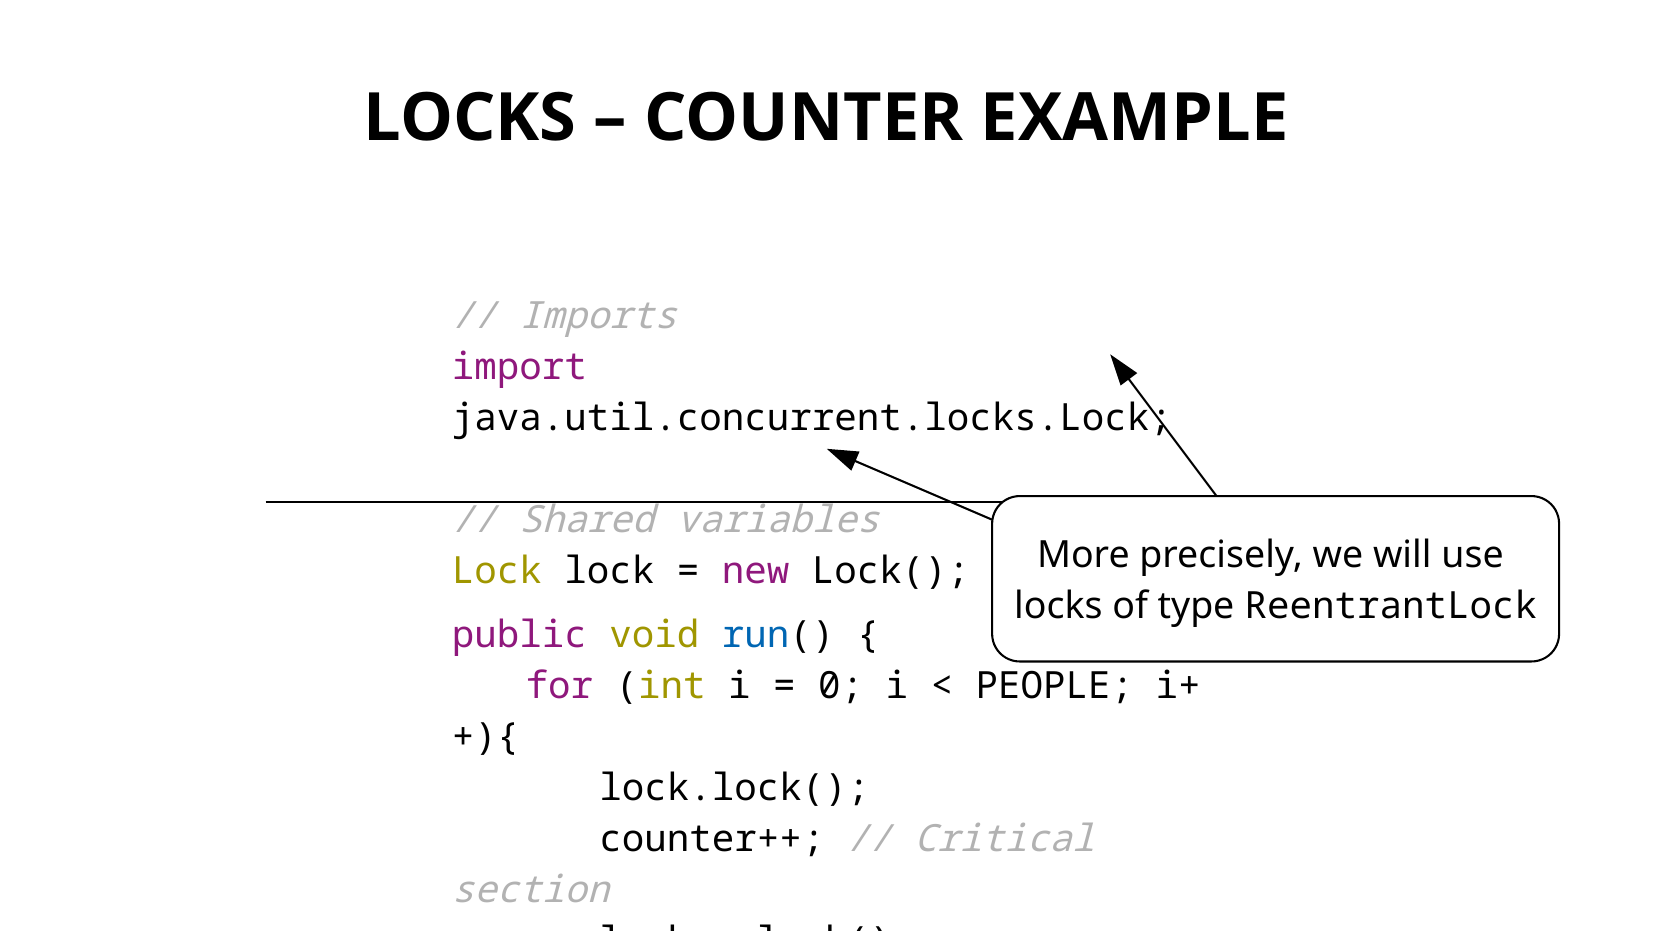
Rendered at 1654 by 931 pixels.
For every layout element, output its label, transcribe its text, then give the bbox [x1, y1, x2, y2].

text_box public void run() { for (int i = 0; i < PEOPLE; i++){ lock.lock(); counter++; // Critical section lock.unlock(); } } [437, 555, 1217, 868]
text_box More precisely, we will use locks of type ReentrantLock [992, 496, 1560, 662]
text_box // Imports import java.util.concurrent.locks.Lock; // Shared variables Lock lock = new Lock(); [437, 236, 1217, 473]
title LOCKS – COUNTER EXAMPLE [82, 36, 1571, 193]
